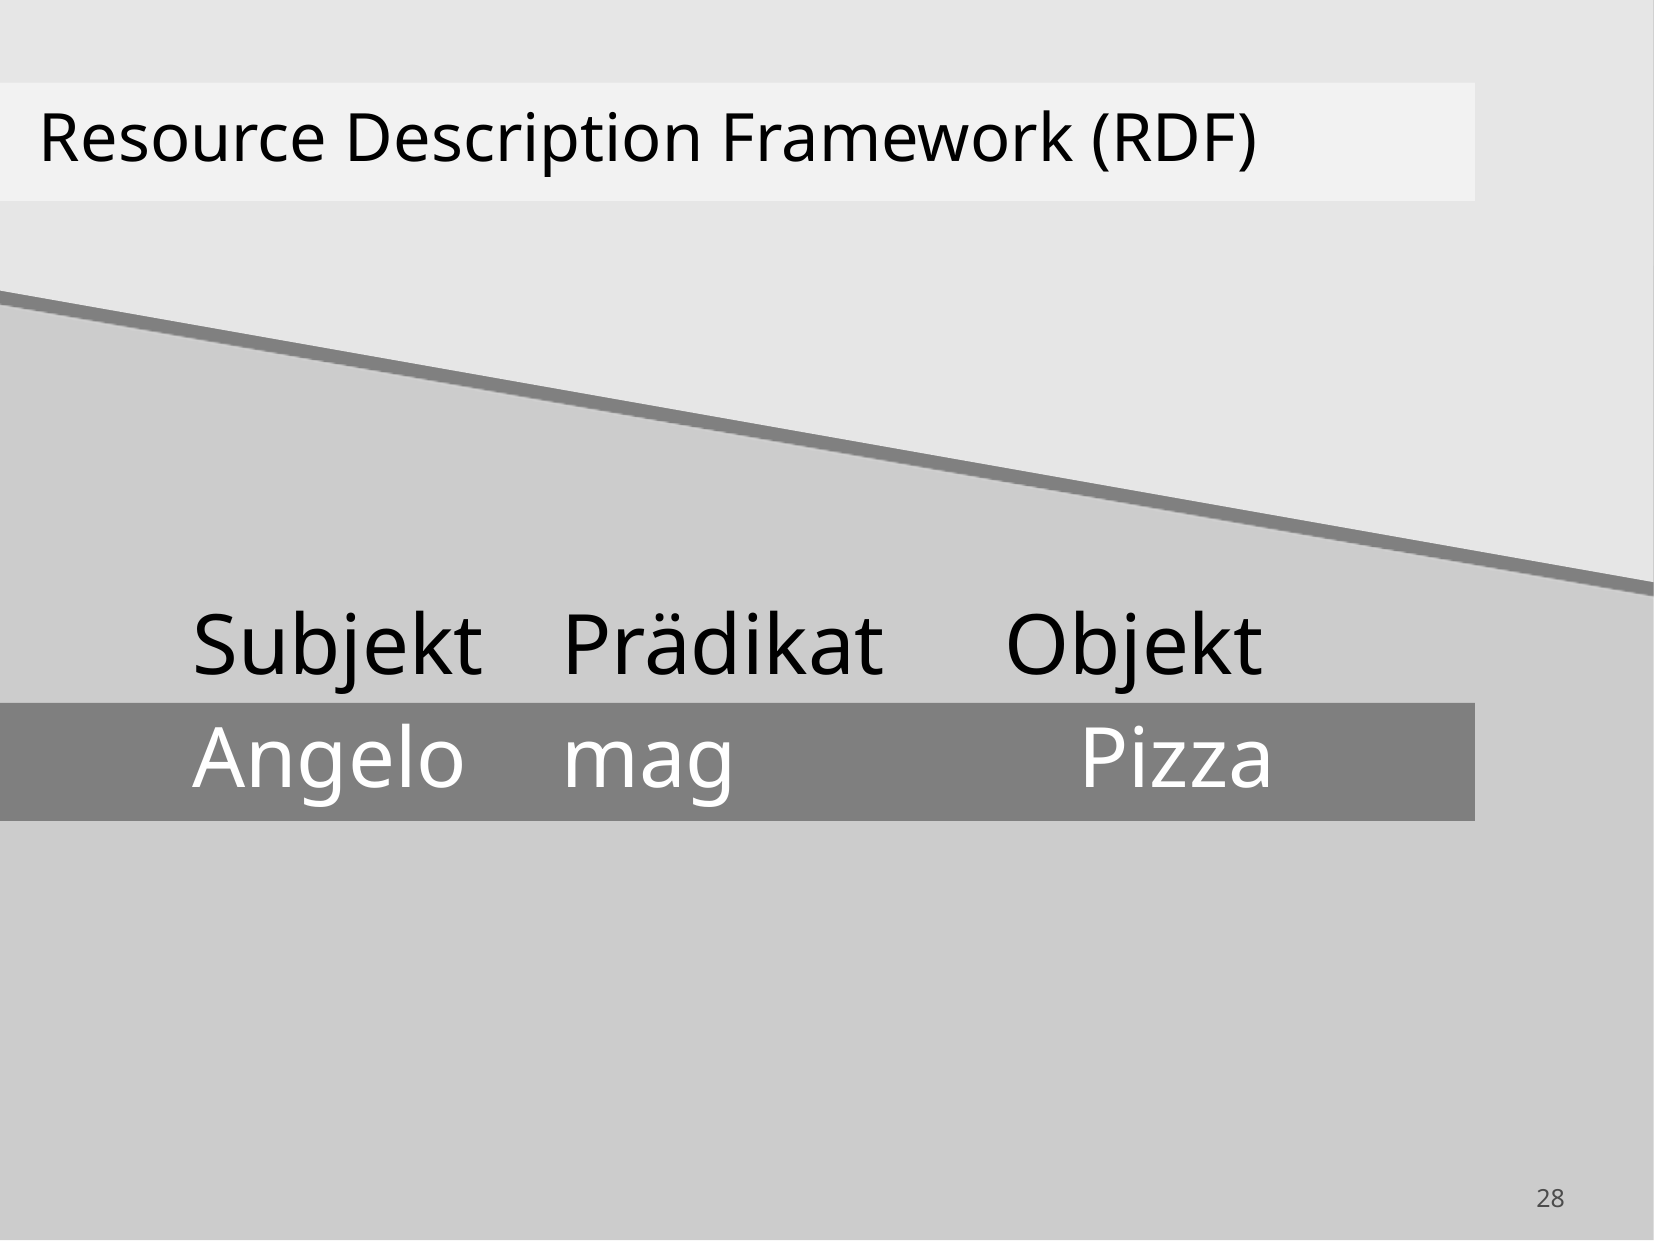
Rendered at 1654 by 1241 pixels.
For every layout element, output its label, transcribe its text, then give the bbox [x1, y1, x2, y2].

text_box [1447, 702, 1475, 821]
text_box [0, 82, 1475, 201]
text_box [0, 702, 177, 821]
text_box Resource Description Framework (RDF) [24, 82, 1451, 191]
text_box Subjekt Prädikat Objekt Angelo mag Pizza [177, 577, 1447, 825]
